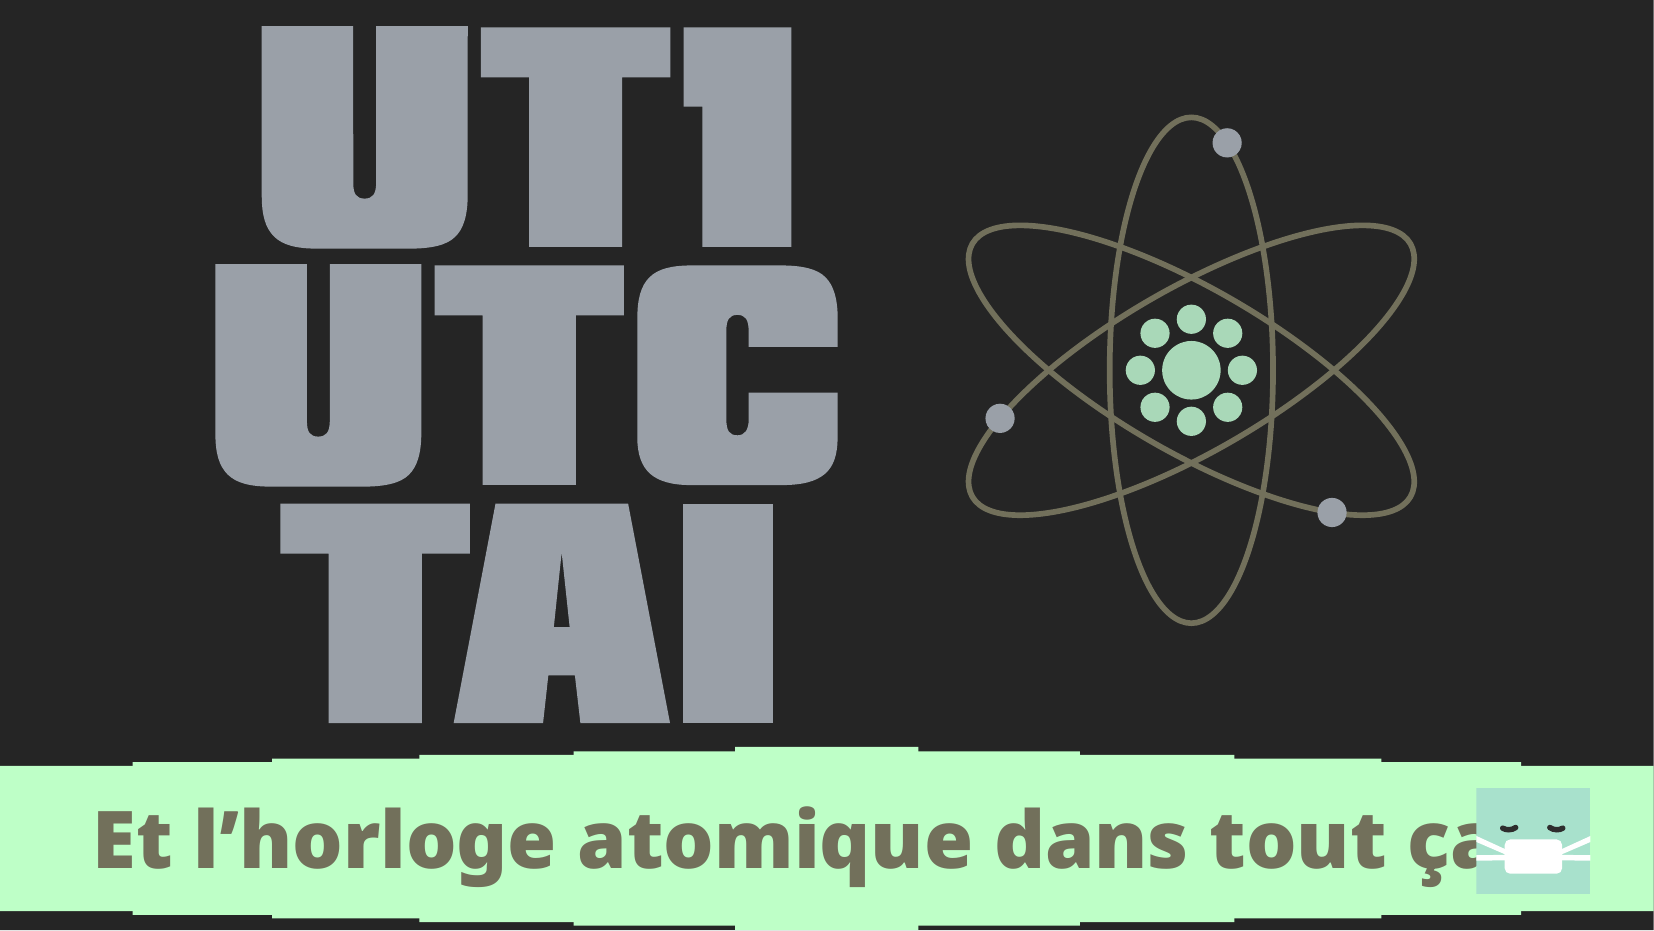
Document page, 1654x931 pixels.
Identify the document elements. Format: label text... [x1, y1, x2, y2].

picture [1476, 787, 1591, 894]
picture [143, 0, 1510, 741]
title Et l’horloge atomique dans tout ça ? [54, 783, 1600, 892]
